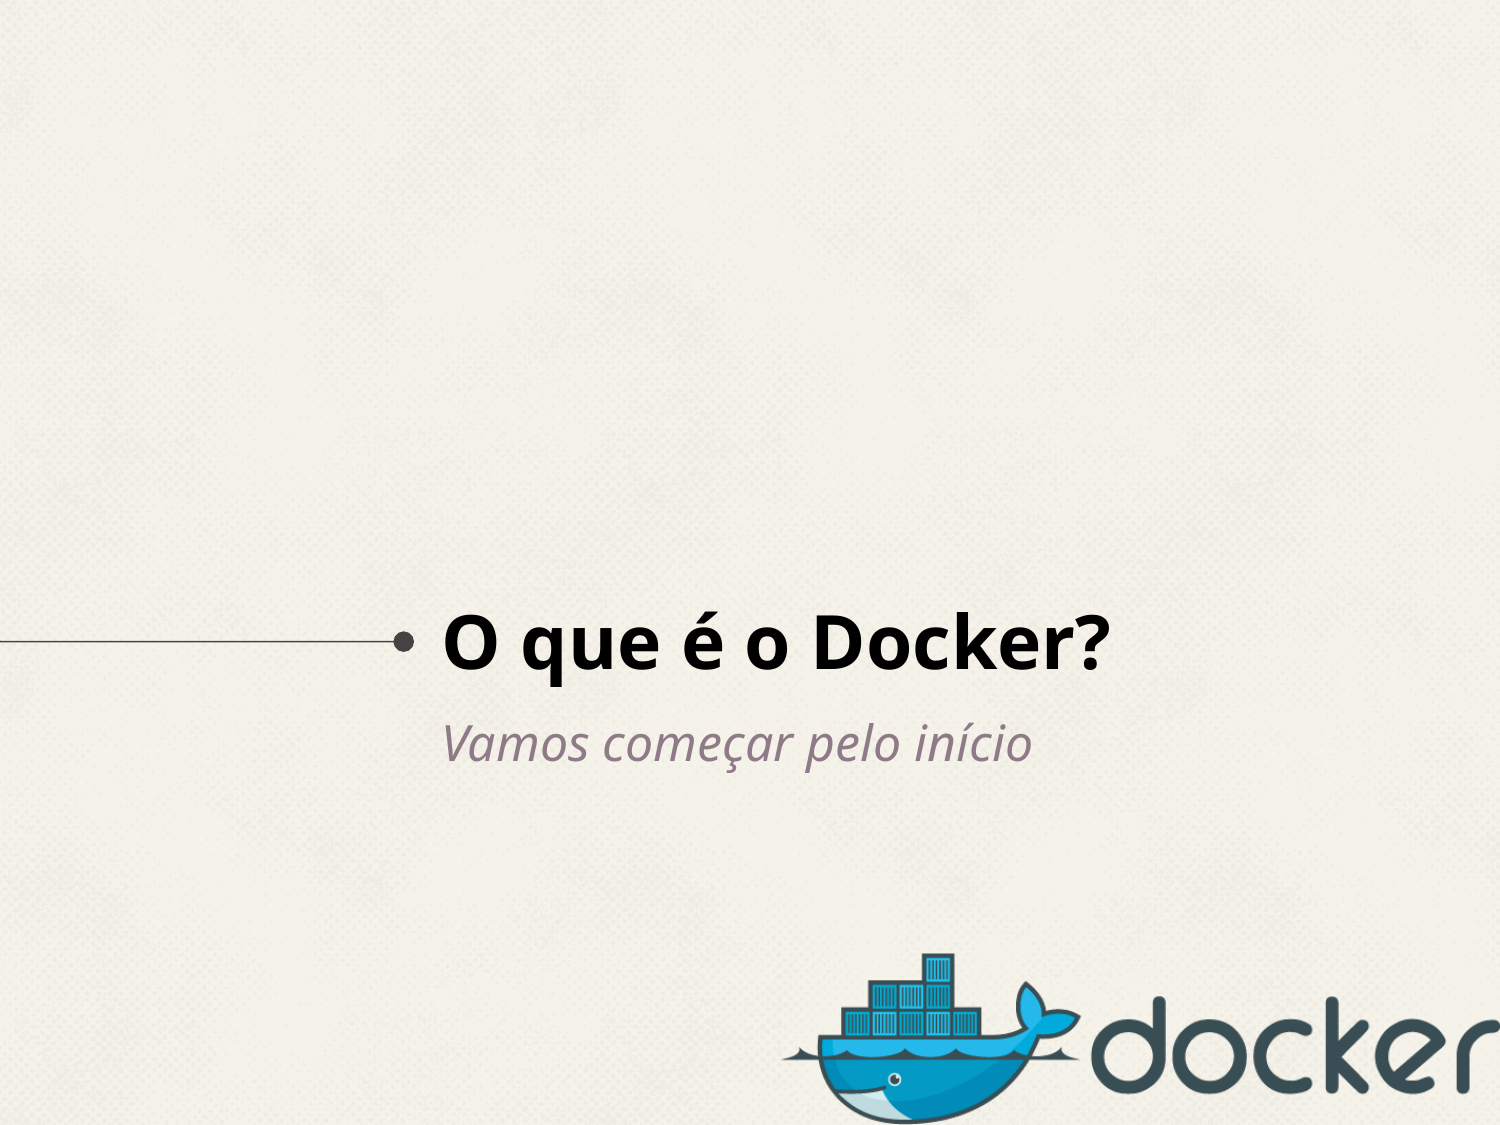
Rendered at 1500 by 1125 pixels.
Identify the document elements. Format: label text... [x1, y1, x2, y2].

picture [0, 0, 1500, 1125]
subtitle Vamos começar pelo início [426, 696, 1388, 868]
title O que é o Docker? [426, 446, 1388, 696]
